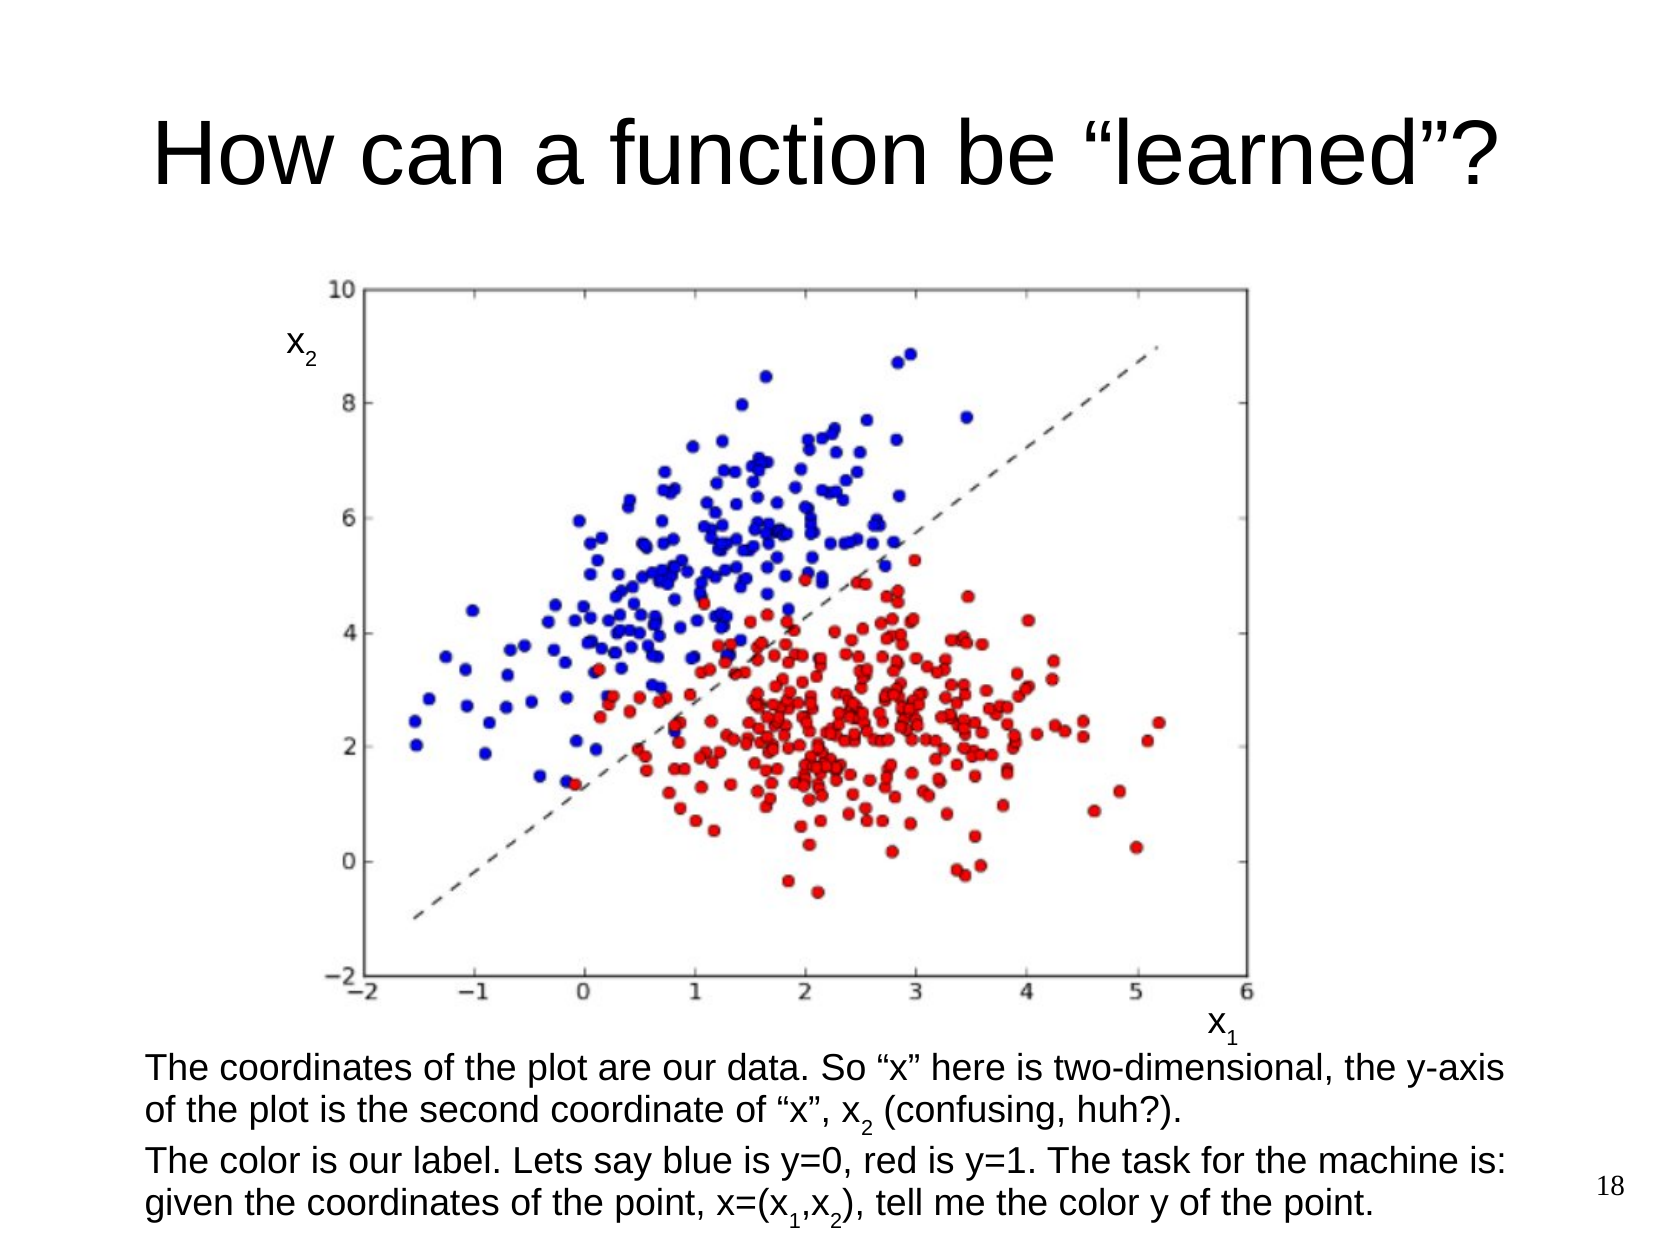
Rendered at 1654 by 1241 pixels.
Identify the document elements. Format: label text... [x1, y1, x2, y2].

picture [271, 246, 1312, 1028]
text_box The coordinates of the plot are our data. So “x” here is two-dimensional, the y-axis of the plot is the second coordinate of “x”, x2 (confusing, huh?). The color is our label. Lets say blue is y=0, red is y=1. The task for the machine is: given the coordinates of the point, x=(x1,x2), tell me the color y of the point. [129, 1039, 1548, 1241]
text_box x1 [1192, 992, 1300, 1058]
title How can a function be “learned”? [82, 49, 1571, 257]
text_box x2 [271, 312, 378, 378]
